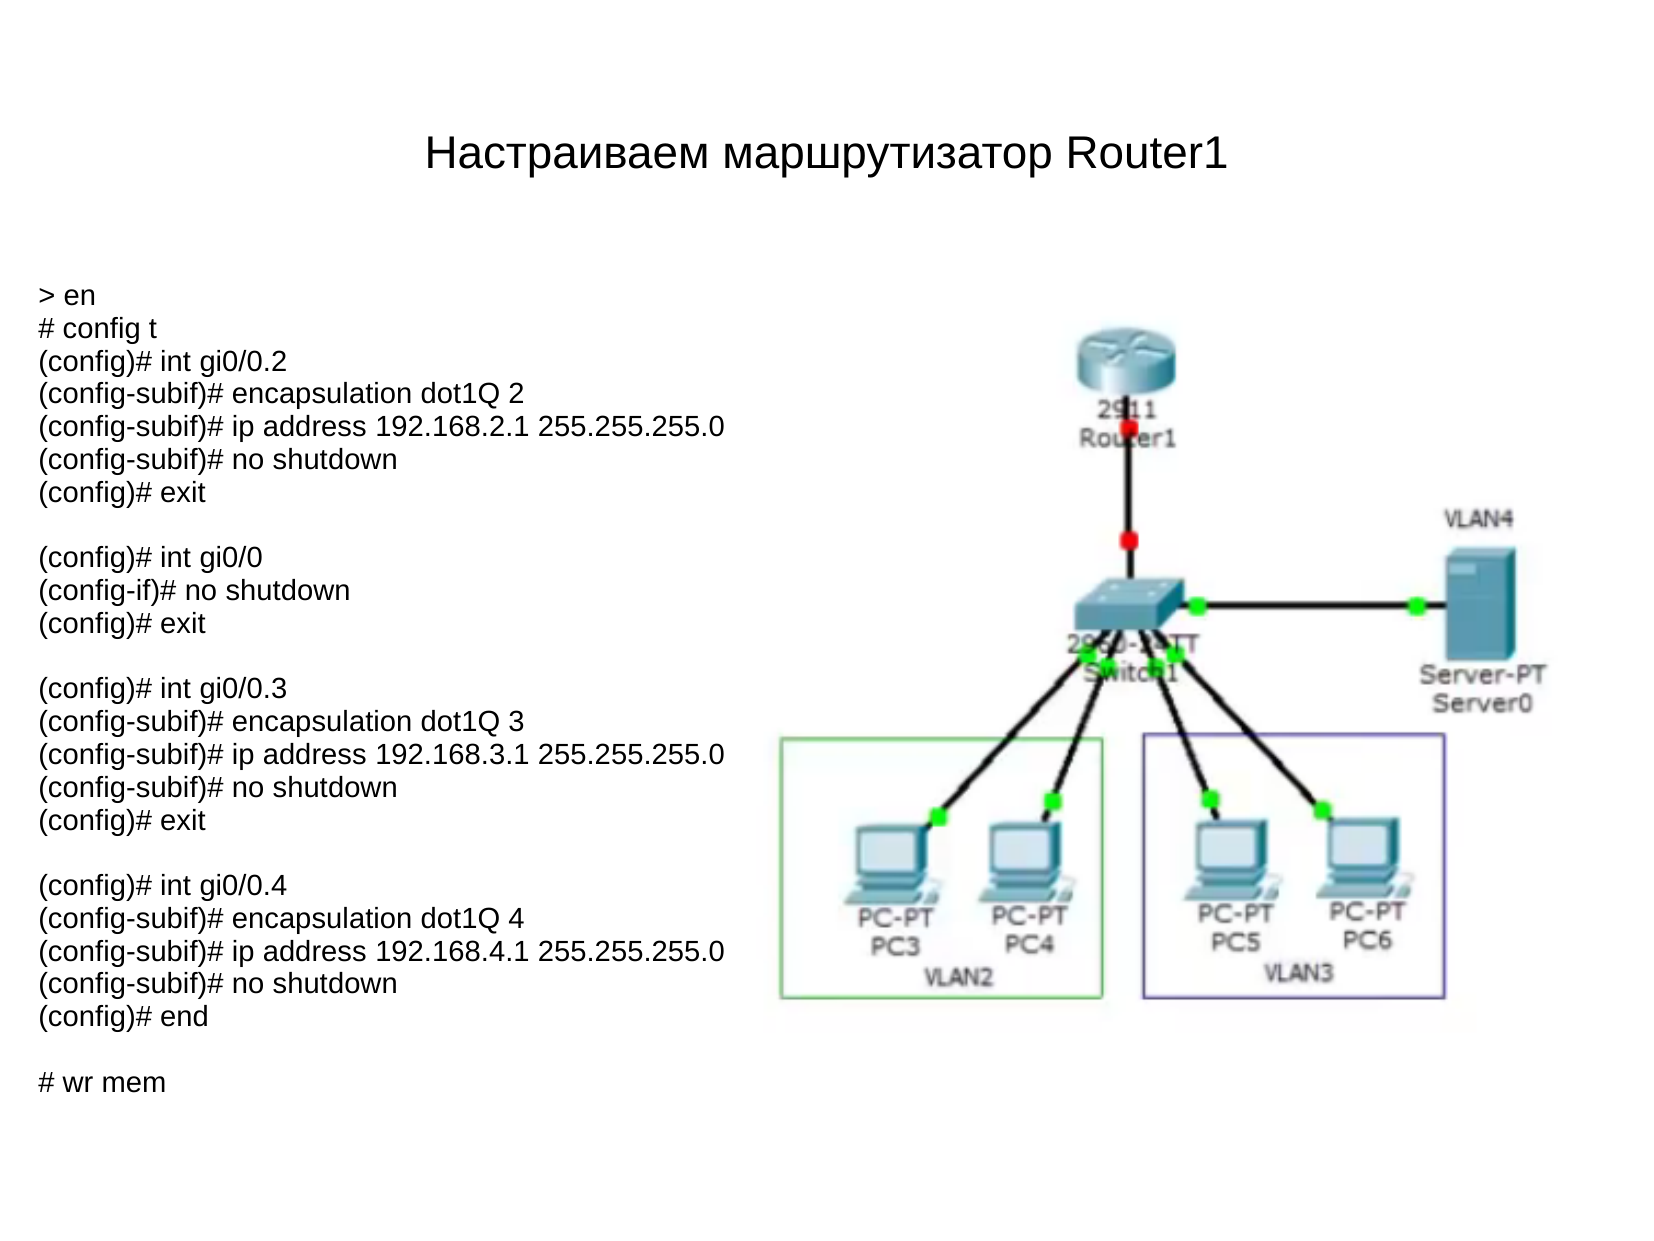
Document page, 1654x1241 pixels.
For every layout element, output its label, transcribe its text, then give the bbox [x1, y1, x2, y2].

text_box > en # config t (config)# int gi0/0.2 (config-subif)# encapsulation dot1Q 2 (config-subif)# ip address 192.168.2.1 255.255.255.0 (config-subif)# no shutdown (config)# exit (config)# int gi0/0 (config-if)# no shutdown (config)# exit (config)# int gi0/0.3 (config-subif)# encapsulation dot1Q 3 (config-subif)# ip address 192.168.3.1 255.255.255.0 (config-subif)# no shutdown (config)# exit (config)# int gi0/0.4 (config-subif)# encapsulation dot1Q 4 (config-subif)# ip address 192.168.4.1 255.255.255.0 (config-subif)# no shutdown (config)# end # wr mem [23, 271, 922, 1170]
picture [922, 271, 1619, 1057]
title Настраиваем маршрутизатор Router1 [82, 49, 1571, 257]
